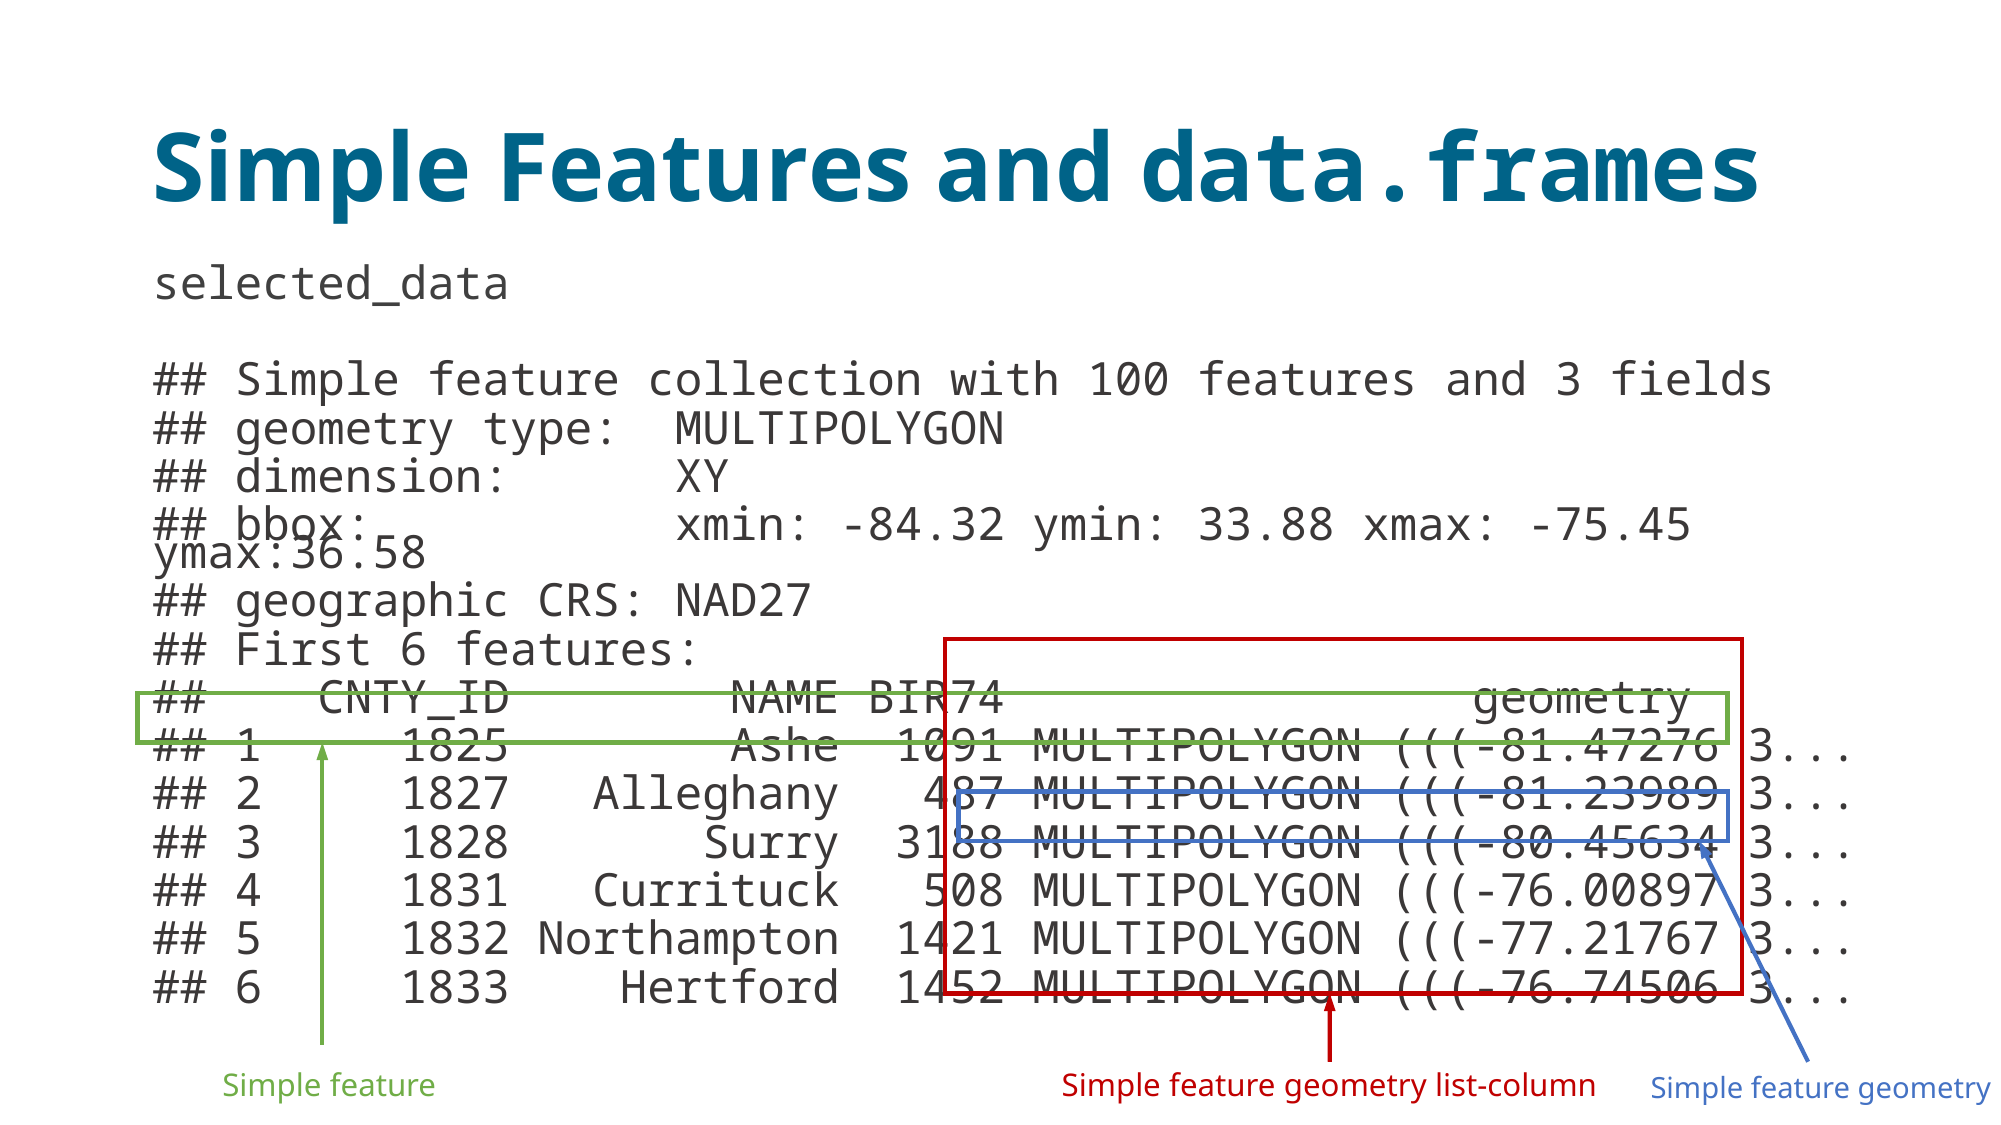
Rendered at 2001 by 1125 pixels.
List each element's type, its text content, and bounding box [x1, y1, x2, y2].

list Simple feature [137, 1061, 522, 1113]
text_box selected_data ## Simple feature collection with 100 features and 3 fields ## geometry type: MULTIPOLYGON ## dimension: XY ## bbox: xmin: -84.32 ymin: 33.88 xmax: -75.45 ymax:36.58 ## geographic CRS: NAD27 ## First 6 features: ## CNTY_ID NAME BIR74 geometry ## 1 1825 Ashe 1091 MULTIPOLYGON (((-81.47276 3... ## 2 1827 Alleghany 487 MULTIPOLYGON (((-81.23989 3... ## 3 1828 Surry 3188 MULTIPOLYGON (((-80.45634 3... ## 4 1831 Currituck 508 MULTIPOLYGON (((-76.00897 3... ## 5 1832 Northampton 1421 MULTIPOLYGON (((-77.21767 3... ## 6 1833 Hertford 1452 MULTIPOLYGON (((-76.74506 3... [140, 695, 943, 740]
title Simple Features and data.frames [137, 50, 1892, 269]
text_box selected_data ## Simple feature collection with 100 features and 3 fields ## geometry type: MULTIPOLYGON ## dimension: XY ## bbox: xmin: -84.32 ymin: 33.88 xmax: -75.45 ymax:36.58 ## geographic CRS: NAD27 ## First 6 features: ## CNTY_ID NAME BIR74 geometry ## 1 1825 Ashe 1091 MULTIPOLYGON (((-81.47276 3... ## 2 1827 Alleghany 487 MULTIPOLYGON (((-81.23989 3... ## 3 1828 Surry 3188 MULTIPOLYGON (((-80.45634 3... ## 4 1831 Currituck 508 MULTIPOLYGON (((-76.00897 3... ## 5 1832 Northampton 1421 MULTIPOLYGON (((-77.21767 3... ## 6 1833 Hertford 1452 MULTIPOLYGON (((-76.74506 3... [324, 745, 1328, 1030]
text_box selected_data ## Simple feature collection with 100 features and 3 fields ## geometry type: MULTIPOLYGON ## dimension: XY ## bbox: xmin: -84.32 ymin: 33.88 xmax: -75.45 ymax:36.58 ## geographic CRS: NAD27 ## First 6 features: ## CNTY_ID NAME BIR74 geometry ## 1 1825 Ashe 1091 MULTIPOLYGON (((-81.47276 3... ## 2 1827 Alleghany 487 MULTIPOLYGON (((-81.23989 3... ## 3 1828 Surry 3188 MULTIPOLYGON (((-80.45634 3... ## 4 1831 Currituck 508 MULTIPOLYGON (((-76.00897 3... ## 5 1832 Northampton 1421 MULTIPOLYGON (((-77.21767 3... ## 6 1833 Hertford 1452 MULTIPOLYGON (((-76.74506 3... [947, 695, 1725, 740]
text_box Simple feature geometry list-column [1044, 1061, 1615, 1112]
text_box selected_data ## Simple feature collection with 100 features and 3 fields ## geometry type: MULTIPOLYGON ## dimension: XY ## bbox: xmin: -84.32 ymin: 33.88 xmax: -75.45 ymax:36.58 ## geographic CRS: NAD27 ## First 6 features: ## CNTY_ID NAME BIR74 geometry ## 1 1825 Ashe 1091 MULTIPOLYGON (((-81.47276 3... ## 2 1827 Alleghany 487 MULTIPOLYGON (((-81.23989 3... ## 3 1828 Surry 3188 MULTIPOLYGON (((-80.45634 3... ## 4 1831 Currituck 508 MULTIPOLYGON (((-76.00897 3... ## 5 1832 Northampton 1421 MULTIPOLYGON (((-77.21767 3... ## 6 1833 Hertford 1452 MULTIPOLYGON (((-76.74506 3... [947, 641, 1740, 991]
text_box selected_data ## Simple feature collection with 100 features and 3 fields ## geometry type: MULTIPOLYGON ## dimension: XY ## bbox: xmin: -84.32 ymin: 33.88 xmax: -75.45 ymax:36.58 ## geographic CRS: NAD27 ## First 6 features: ## CNTY_ID NAME BIR74 geometry ## 1 1825 Ashe 1091 MULTIPOLYGON (((-81.47276 3... ## 2 1827 Alleghany 487 MULTIPOLYGON (((-81.23989 3... ## 3 1828 Surry 3188 MULTIPOLYGON (((-80.45634 3... ## 4 1831 Currituck 508 MULTIPOLYGON (((-76.00897 3... ## 5 1832 Northampton 1421 MULTIPOLYGON (((-77.21767 3... ## 6 1833 Hertford 1452 MULTIPOLYGON (((-76.74506 3... [961, 794, 1726, 839]
text_box Simple feature geometry [1629, 1061, 2000, 1112]
text_box selected_data ## Simple feature collection with 100 features and 3 fields ## geometry type: MULTIPOLYGON ## dimension: XY ## bbox: xmin: -84.32 ymin: 33.88 xmax: -75.45 ymax:36.58 ## geographic CRS: NAD27 ## First 6 features: ## CNTY_ID NAME BIR74 geometry ## 1 1825 Ashe 1091 MULTIPOLYGON (((-81.47276 3... ## 2 1827 Alleghany 487 MULTIPOLYGON (((-81.23989 3... ## 3 1828 Surry 3188 MULTIPOLYGON (((-80.45634 3... ## 4 1831 Currituck 508 MULTIPOLYGON (((-76.00897 3... ## 5 1832 Northampton 1421 MULTIPOLYGON (((-77.21767 3... ## 6 1833 Hertford 1452 MULTIPOLYGON (((-76.74506 3... [137, 269, 1892, 1030]
text_box selected_data ## Simple feature collection with 100 features and 3 fields ## geometry type: MULTIPOLYGON ## dimension: XY ## bbox: xmin: -84.32 ymin: 33.88 xmax: -75.45 ymax:36.58 ## geographic CRS: NAD27 ## First 6 features: ## CNTY_ID NAME BIR74 geometry ## 1 1825 Ashe 1091 MULTIPOLYGON (((-81.47276 3... ## 2 1827 Alleghany 487 MULTIPOLYGON (((-81.23989 3... ## 3 1828 Surry 3188 MULTIPOLYGON (((-80.45634 3... ## 4 1831 Currituck 508 MULTIPOLYGON (((-76.00897 3... ## 5 1832 Northampton 1421 MULTIPOLYGON (((-77.21767 3... ## 6 1833 Hertford 1452 MULTIPOLYGON (((-76.74506 3... [137, 745, 321, 1030]
text_box selected_data ## Simple feature collection with 100 features and 3 fields ## geometry type: MULTIPOLYGON ## dimension: XY ## bbox: xmin: -84.32 ymin: 33.88 xmax: -75.45 ymax:36.58 ## geographic CRS: NAD27 ## First 6 features: ## CNTY_ID NAME BIR74 geometry ## 1 1825 Ashe 1091 MULTIPOLYGON (((-81.47276 3... ## 2 1827 Alleghany 487 MULTIPOLYGON (((-81.23989 3... ## 3 1828 Surry 3188 MULTIPOLYGON (((-80.45634 3... ## 4 1831 Currituck 508 MULTIPOLYGON (((-76.00897 3... ## 5 1832 Northampton 1421 MULTIPOLYGON (((-77.21767 3... ## 6 1833 Hertford 1452 MULTIPOLYGON (((-76.74506 3... [1331, 939, 1789, 1030]
